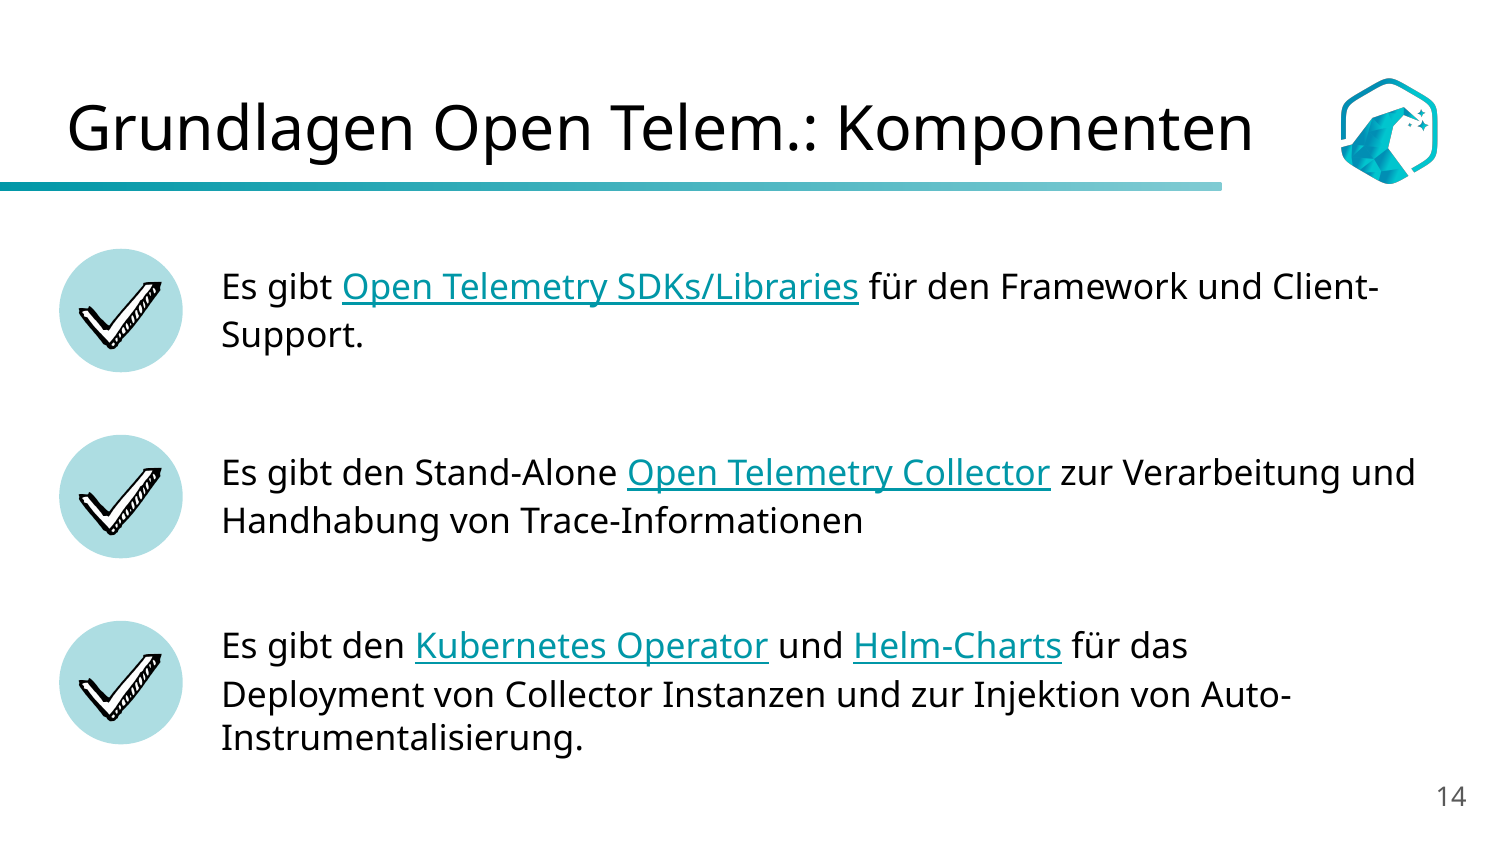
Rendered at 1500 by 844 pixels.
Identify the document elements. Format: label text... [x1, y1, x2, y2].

text_box Es gibt Open Telemetry SDKs/Libraries für den Framework und Client-Support. [206, 248, 1466, 371]
title Grundlagen Open Telem.: Komponenten [51, 72, 1449, 167]
picture [77, 467, 165, 537]
picture [77, 653, 165, 723]
slide_number <number> [1391, 764, 1482, 829]
picture [77, 281, 165, 351]
text_box Es gibt den Stand-Alone Open Telemetry Collector zur Verarbeitung und Handhabung von Trace-Informationen [206, 435, 1500, 557]
picture [1330, 167, 1449, 188]
text_box [59, 248, 183, 373]
text_box [59, 434, 183, 559]
text_box [59, 620, 183, 745]
text_box Es gibt den Kubernetes Operator und Helm-Charts für das Deployment von Collector Instanzen und zur Injektion von Auto-Instrumentalisierung. [206, 608, 1394, 773]
